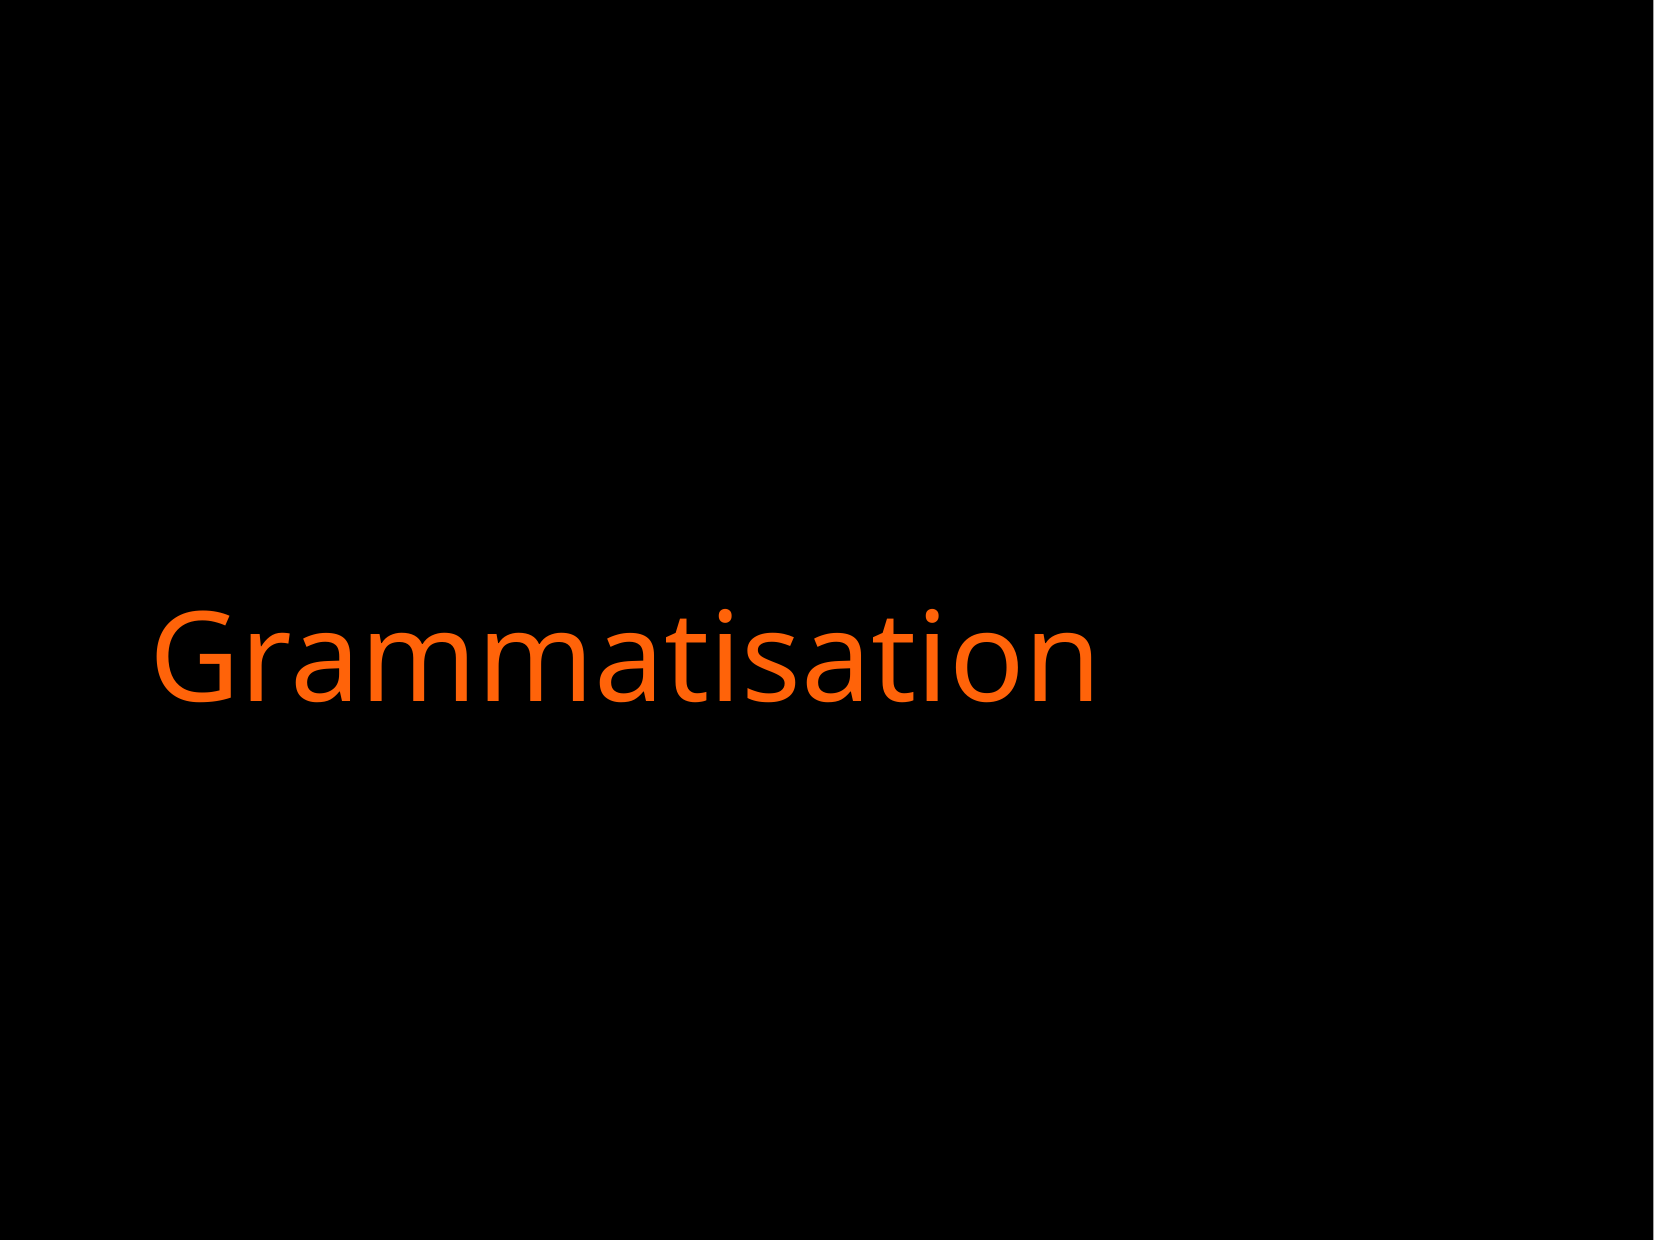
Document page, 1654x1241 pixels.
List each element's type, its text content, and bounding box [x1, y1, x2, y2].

text_box Grammatisation [135, 585, 1561, 794]
